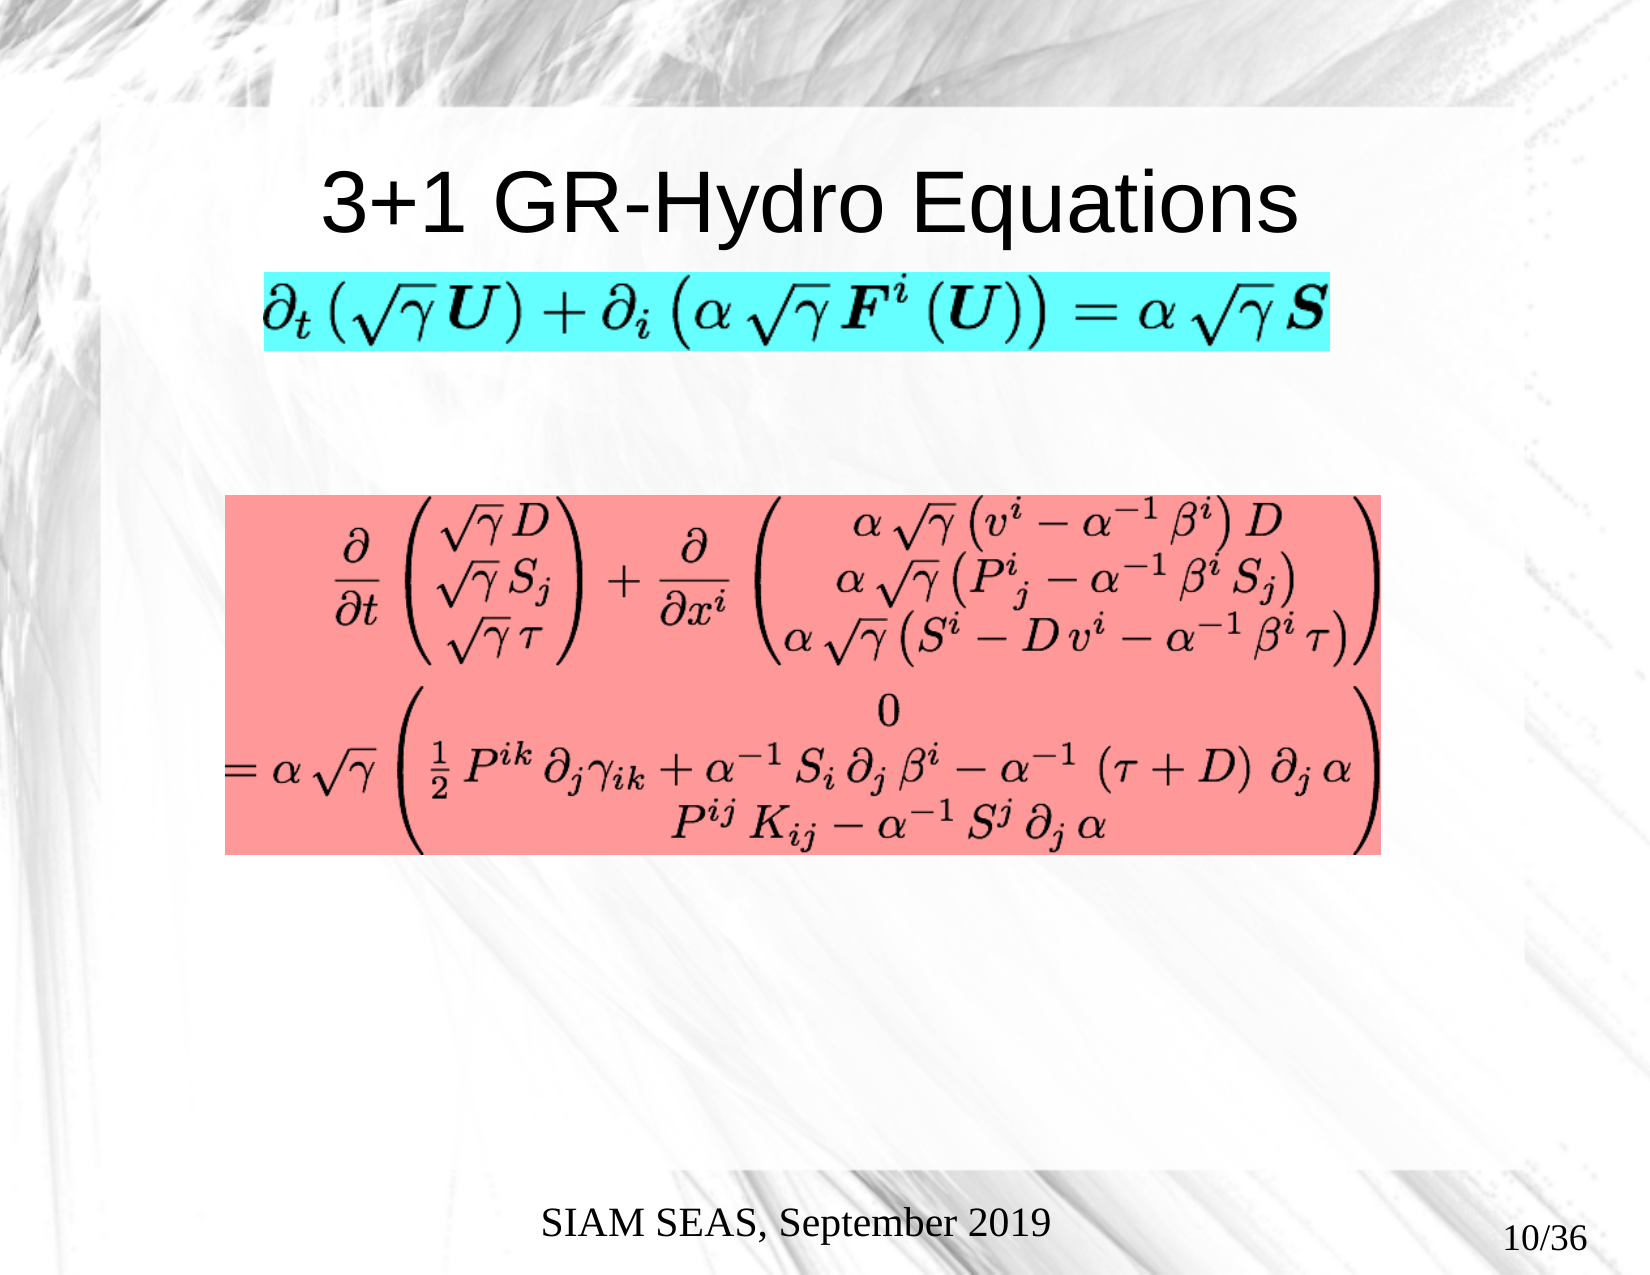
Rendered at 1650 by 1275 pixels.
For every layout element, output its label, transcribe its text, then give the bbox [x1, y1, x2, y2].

picture [0, 0, 1650, 1275]
title 3+1 GR-Hydro Equations [117, 115, 1503, 288]
